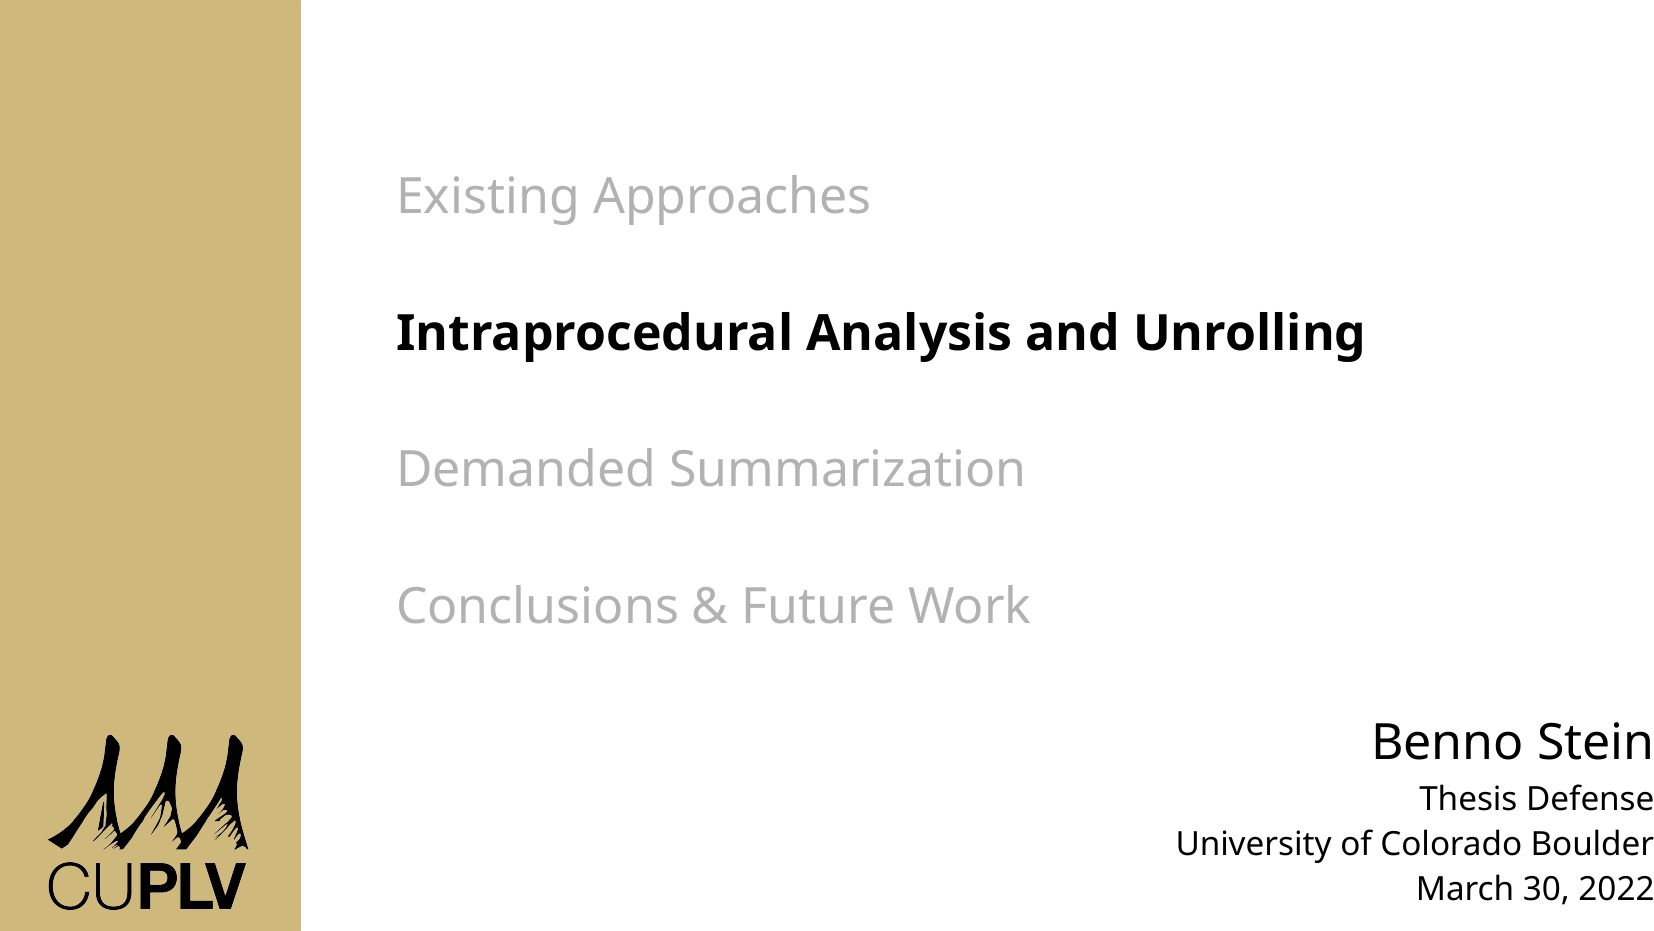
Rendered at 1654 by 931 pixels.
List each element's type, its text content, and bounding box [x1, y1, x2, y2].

title Existing Approaches Intraprocedural Analysis and Unrolling Demanded Summarization Conclusions & Future Work [396, 38, 1559, 693]
text_box Benno Stein Thesis Defense University of Colorado Boulder March 30, 2022 [1201, 706, 1629, 900]
text_box [0, 0, 300, 931]
picture [36, 707, 261, 931]
